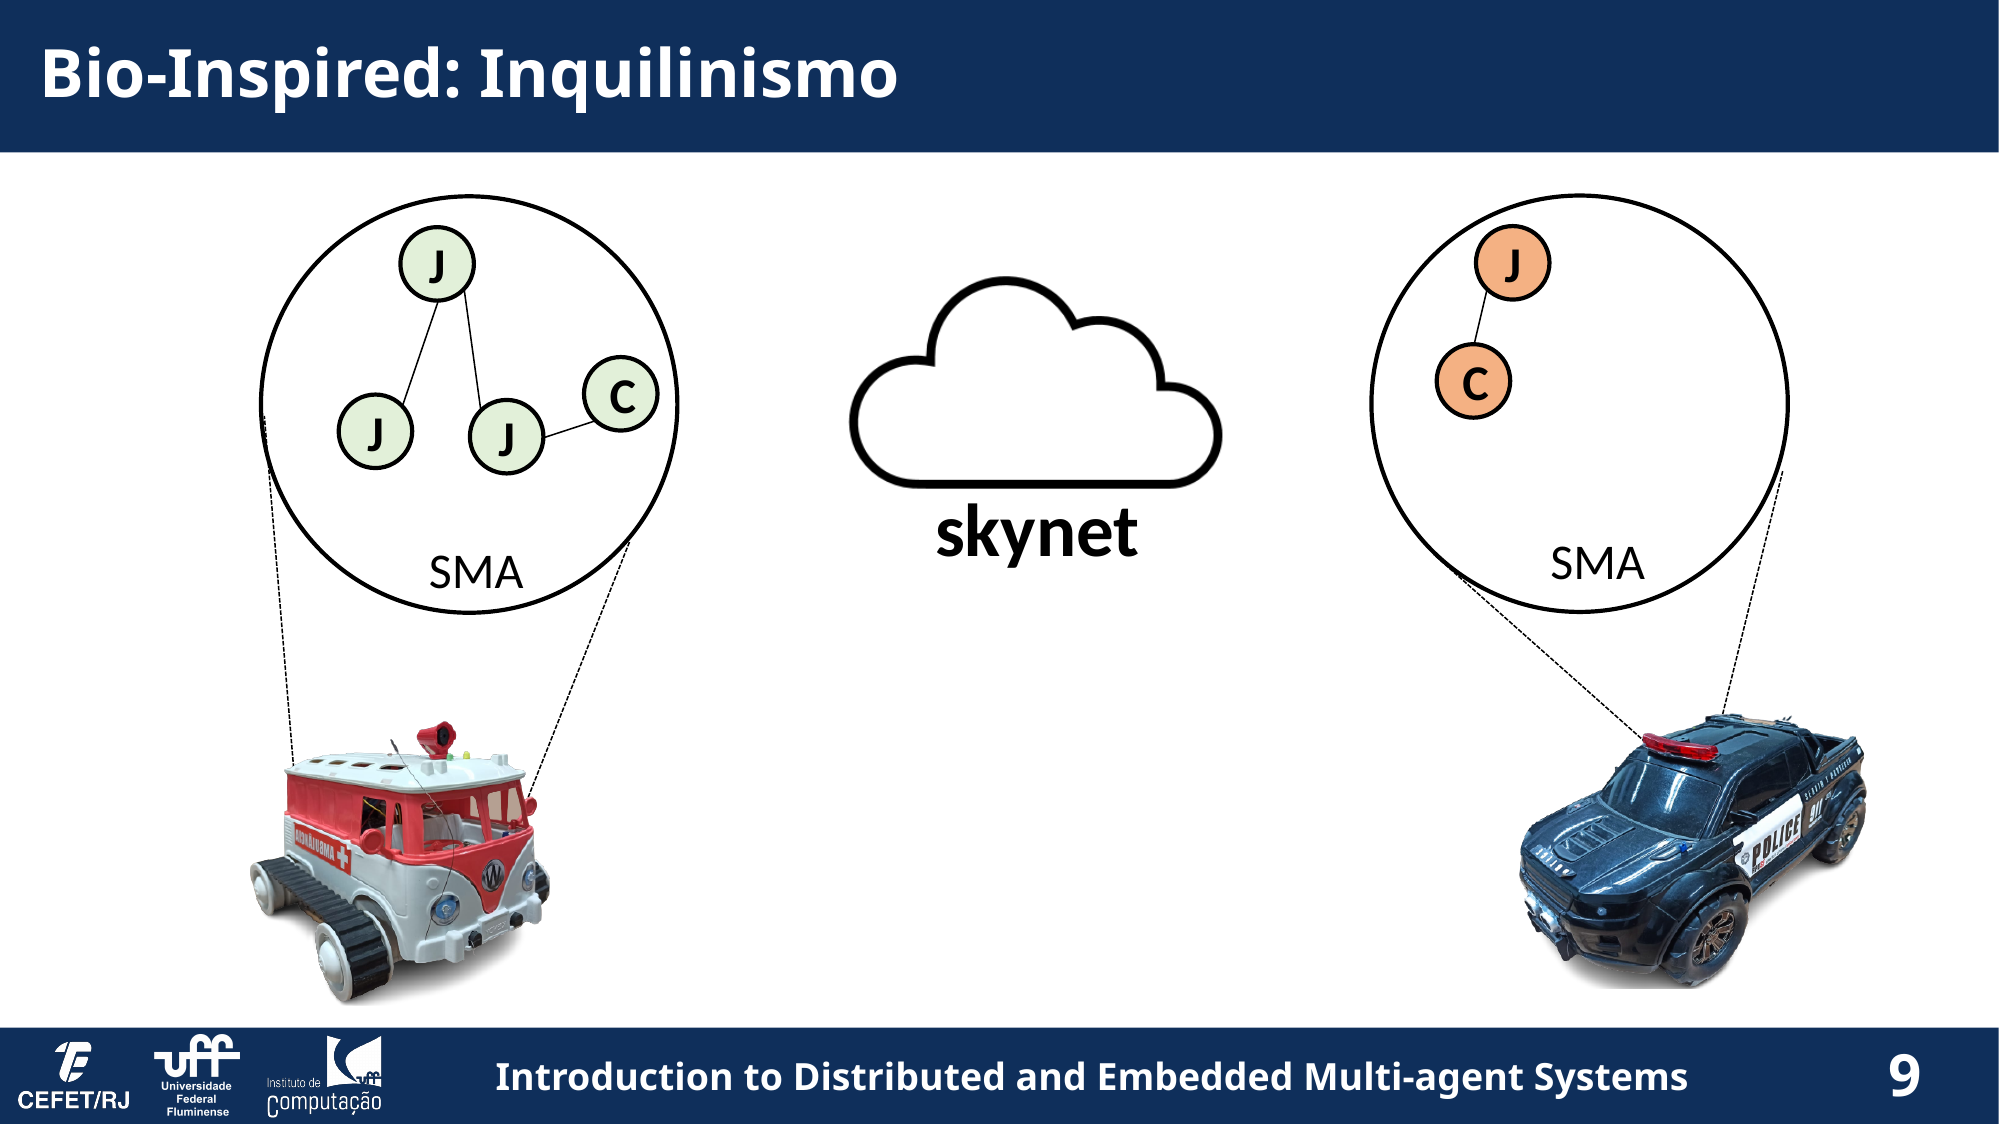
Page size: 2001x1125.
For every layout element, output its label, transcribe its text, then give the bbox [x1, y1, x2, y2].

text_box [1371, 195, 1788, 612]
text_box SMA [414, 531, 539, 607]
picture [824, 170, 1249, 595]
picture [18, 1021, 129, 1125]
picture [1513, 711, 1872, 989]
text_box [420, 607, 518, 613]
text_box C [583, 357, 658, 431]
text_box SMA [1535, 522, 1660, 598]
picture [245, 719, 555, 1006]
text_box [260, 196, 678, 606]
text_box J [338, 394, 413, 469]
text_box J [1475, 226, 1550, 300]
picture [153, 1033, 241, 1121]
picture [265, 1033, 383, 1118]
text_box J [469, 399, 544, 474]
text_box C [1436, 344, 1511, 418]
text_box Bio-Inspired: Inquilinismo [25, 23, 1999, 119]
text_box J [400, 227, 474, 301]
